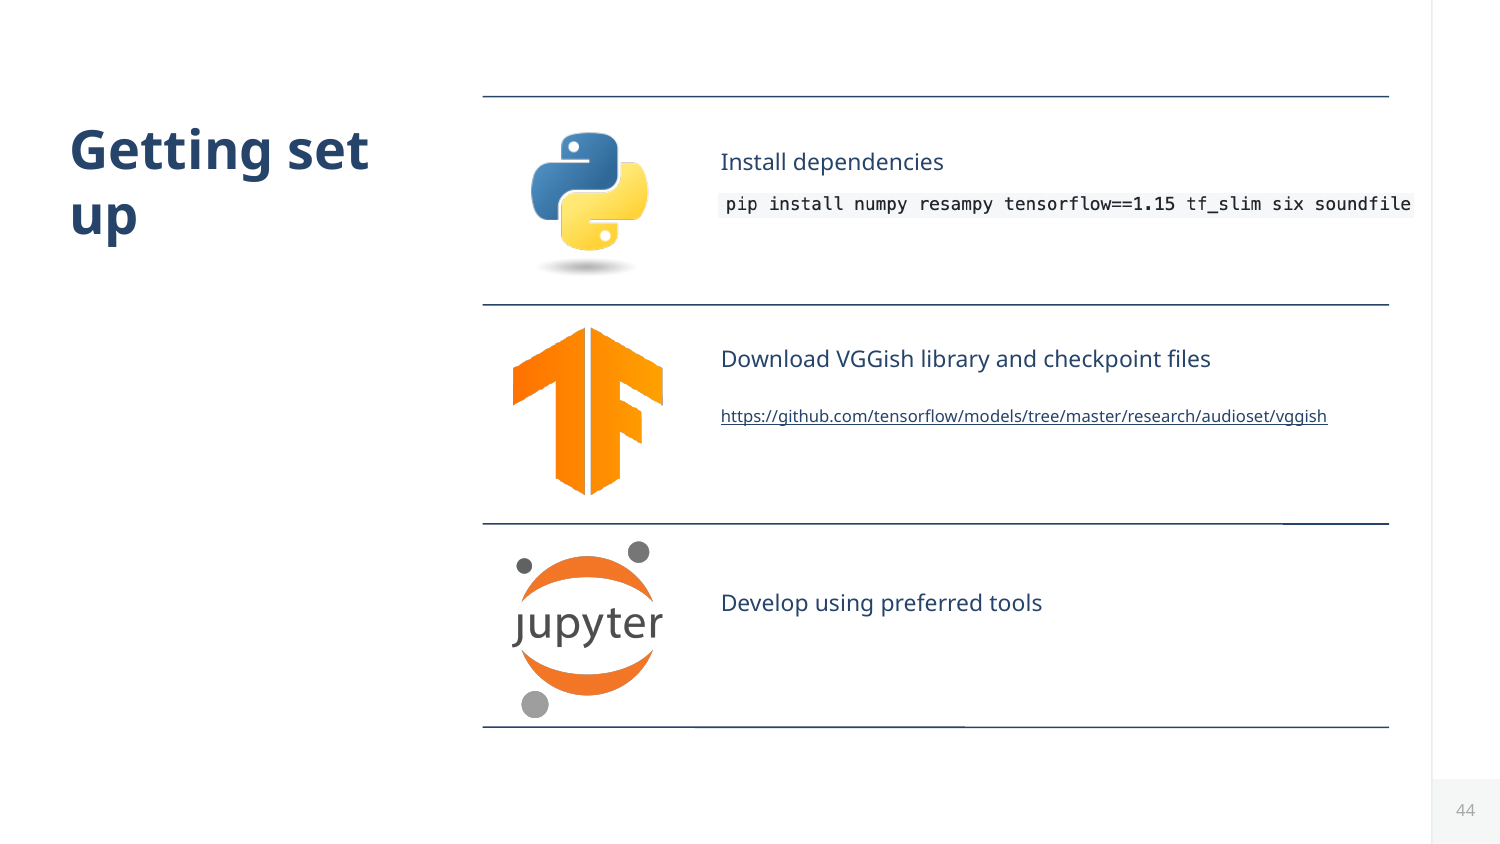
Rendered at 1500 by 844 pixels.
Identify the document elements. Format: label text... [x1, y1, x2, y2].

picture [718, 193, 1414, 219]
picture [510, 539, 665, 719]
list https://github.com/tensorflow/models/tree/master/research/audioset/vggish [705, 387, 1390, 509]
picture [502, 325, 673, 496]
title Getting set up [54, 100, 414, 250]
subtitle Download VGGish library and checkpoint files [705, 325, 1401, 382]
subtitle Develop using preferred tools [705, 569, 1194, 625]
slide_number <number> [1400, 779, 1491, 844]
picture [517, 112, 658, 282]
subtitle Install dependencies [705, 128, 1194, 184]
